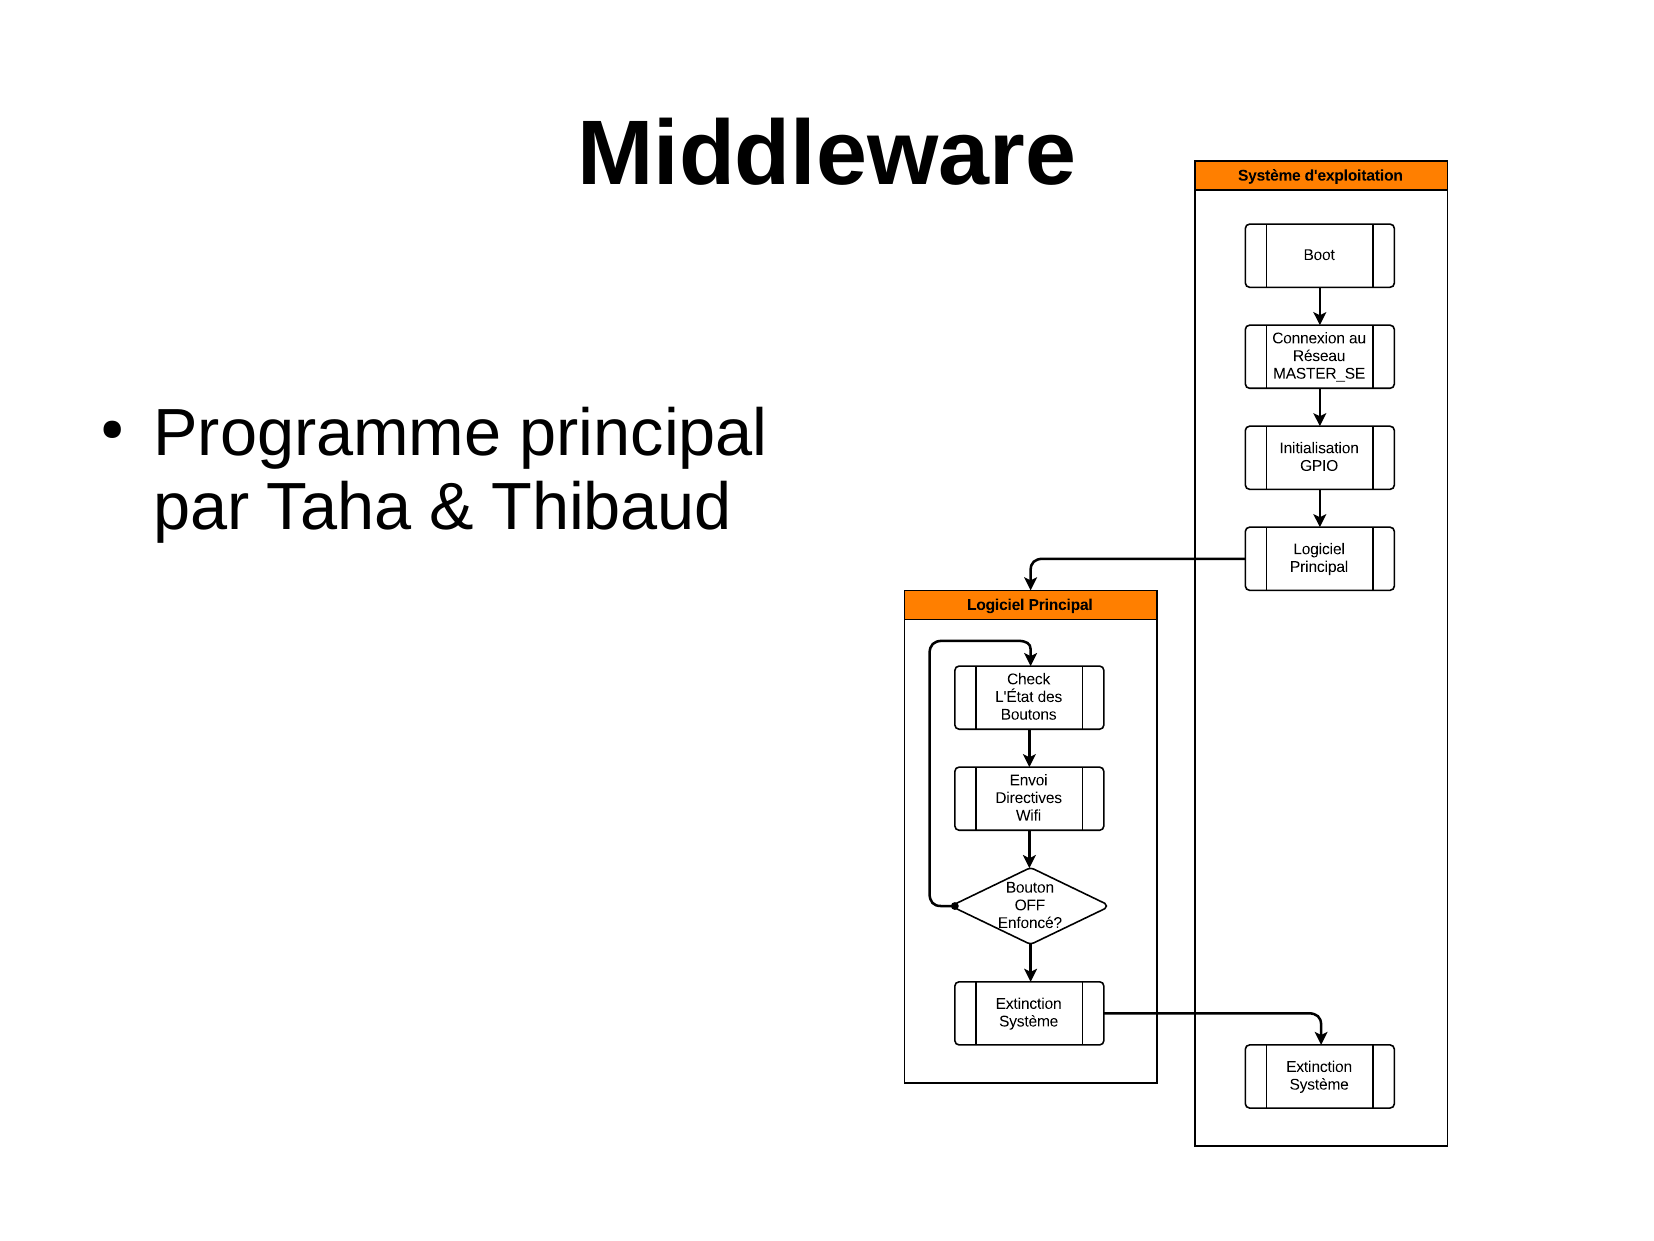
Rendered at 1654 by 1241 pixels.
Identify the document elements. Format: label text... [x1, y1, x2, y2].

picture [903, 160, 1449, 1147]
list Programme principal par Taha & Thibaud [82, 290, 809, 1010]
title Middleware [82, 49, 1571, 257]
